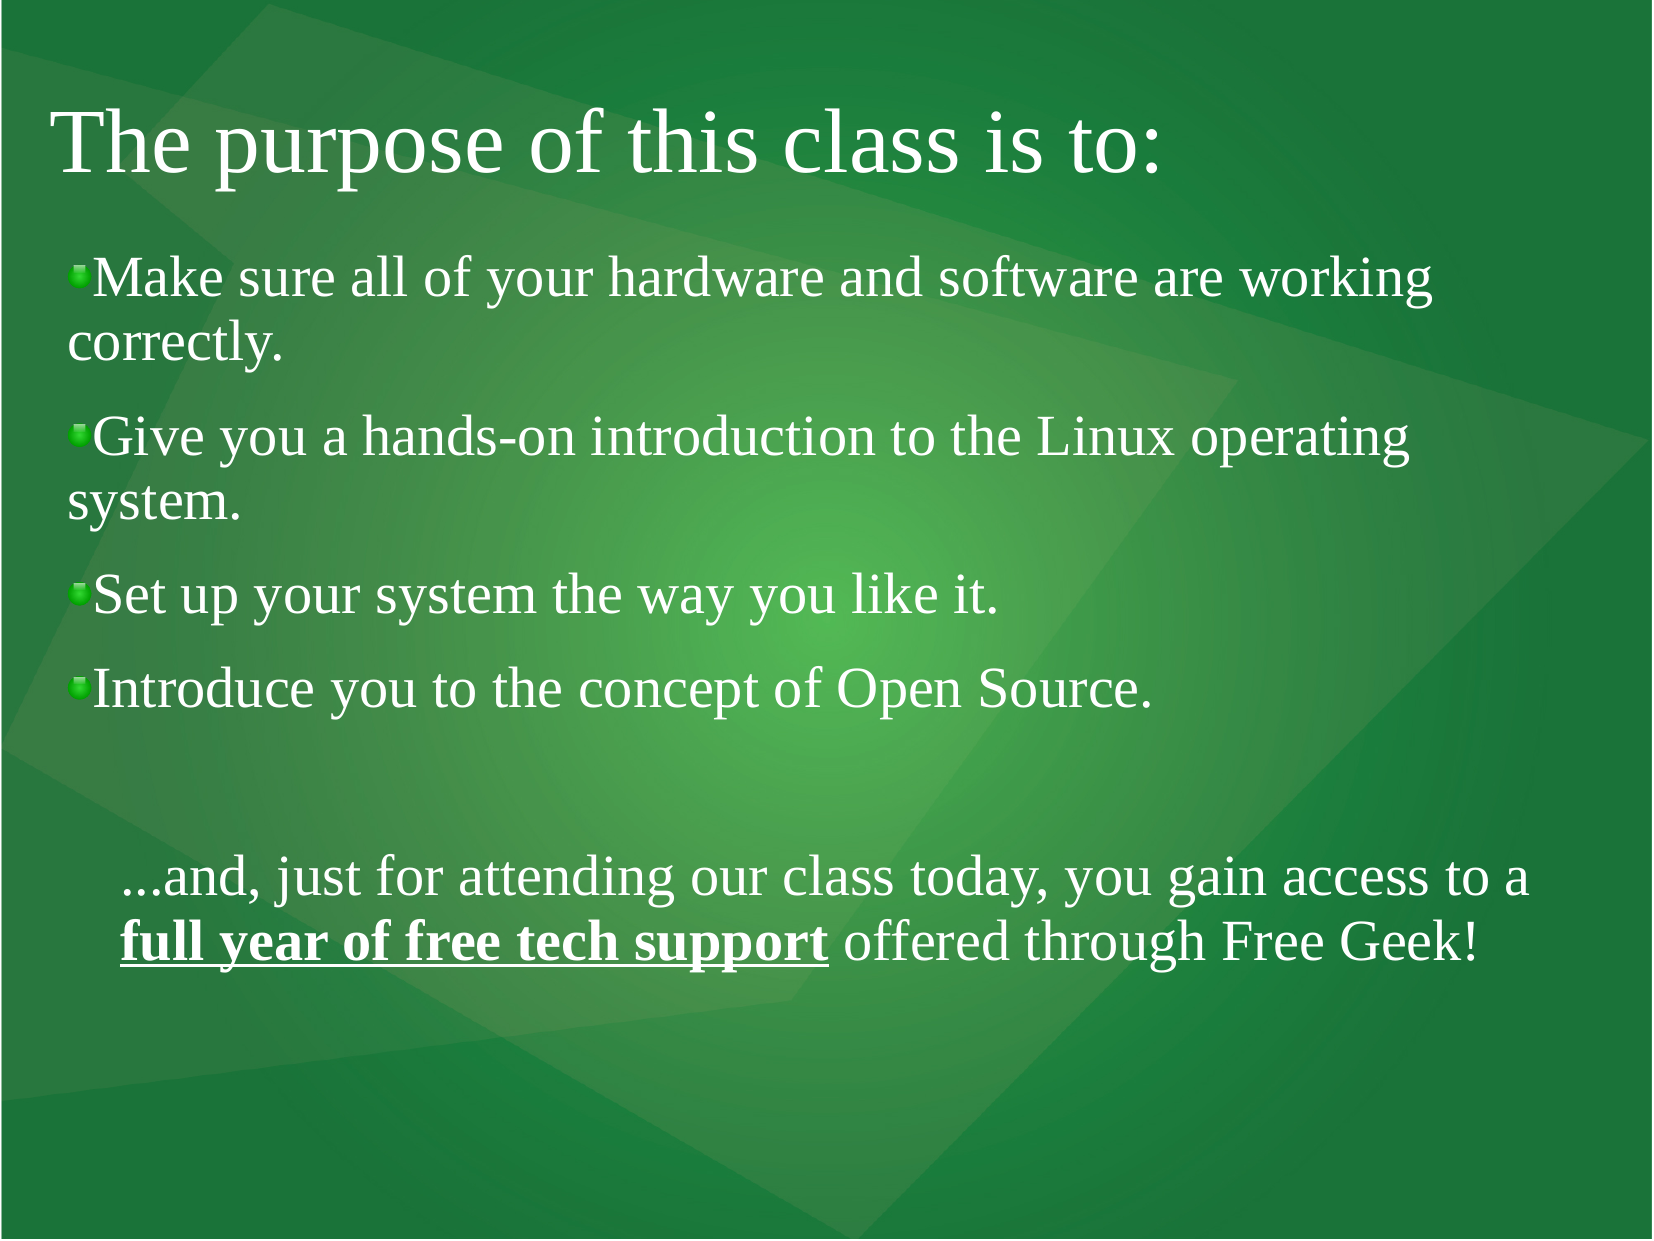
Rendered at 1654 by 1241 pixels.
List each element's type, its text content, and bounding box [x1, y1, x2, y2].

title The purpose of this class is to: [49, 37, 1538, 244]
list Make sure all of your hardware and software are working correctly. Give you a hands-on introduction to the Linux operating system. Set up your system the way you like it. Introduce you to the concept of Open Source. ...and, just for attending our class today, you gain access to a full year of free tech support offered through Free Geek! [49, 244, 1538, 976]
picture [0, 0, 1652, 1241]
